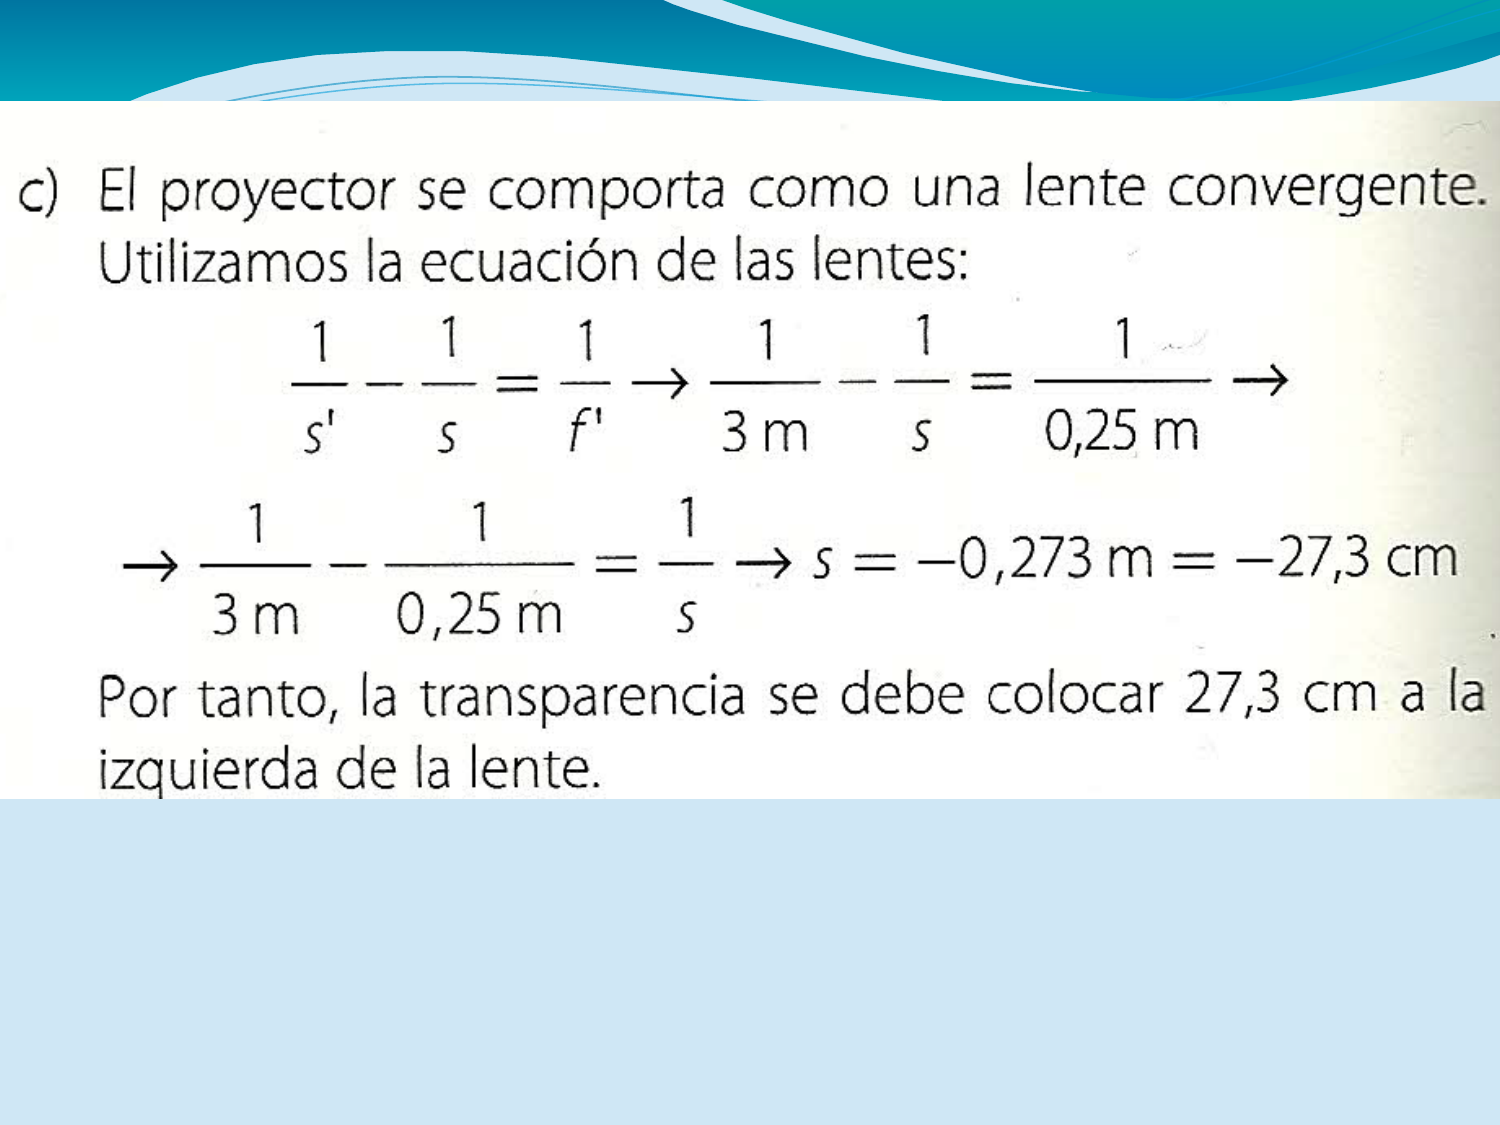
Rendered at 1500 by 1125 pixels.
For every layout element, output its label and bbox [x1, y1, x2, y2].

picture [0, 100, 1500, 799]
